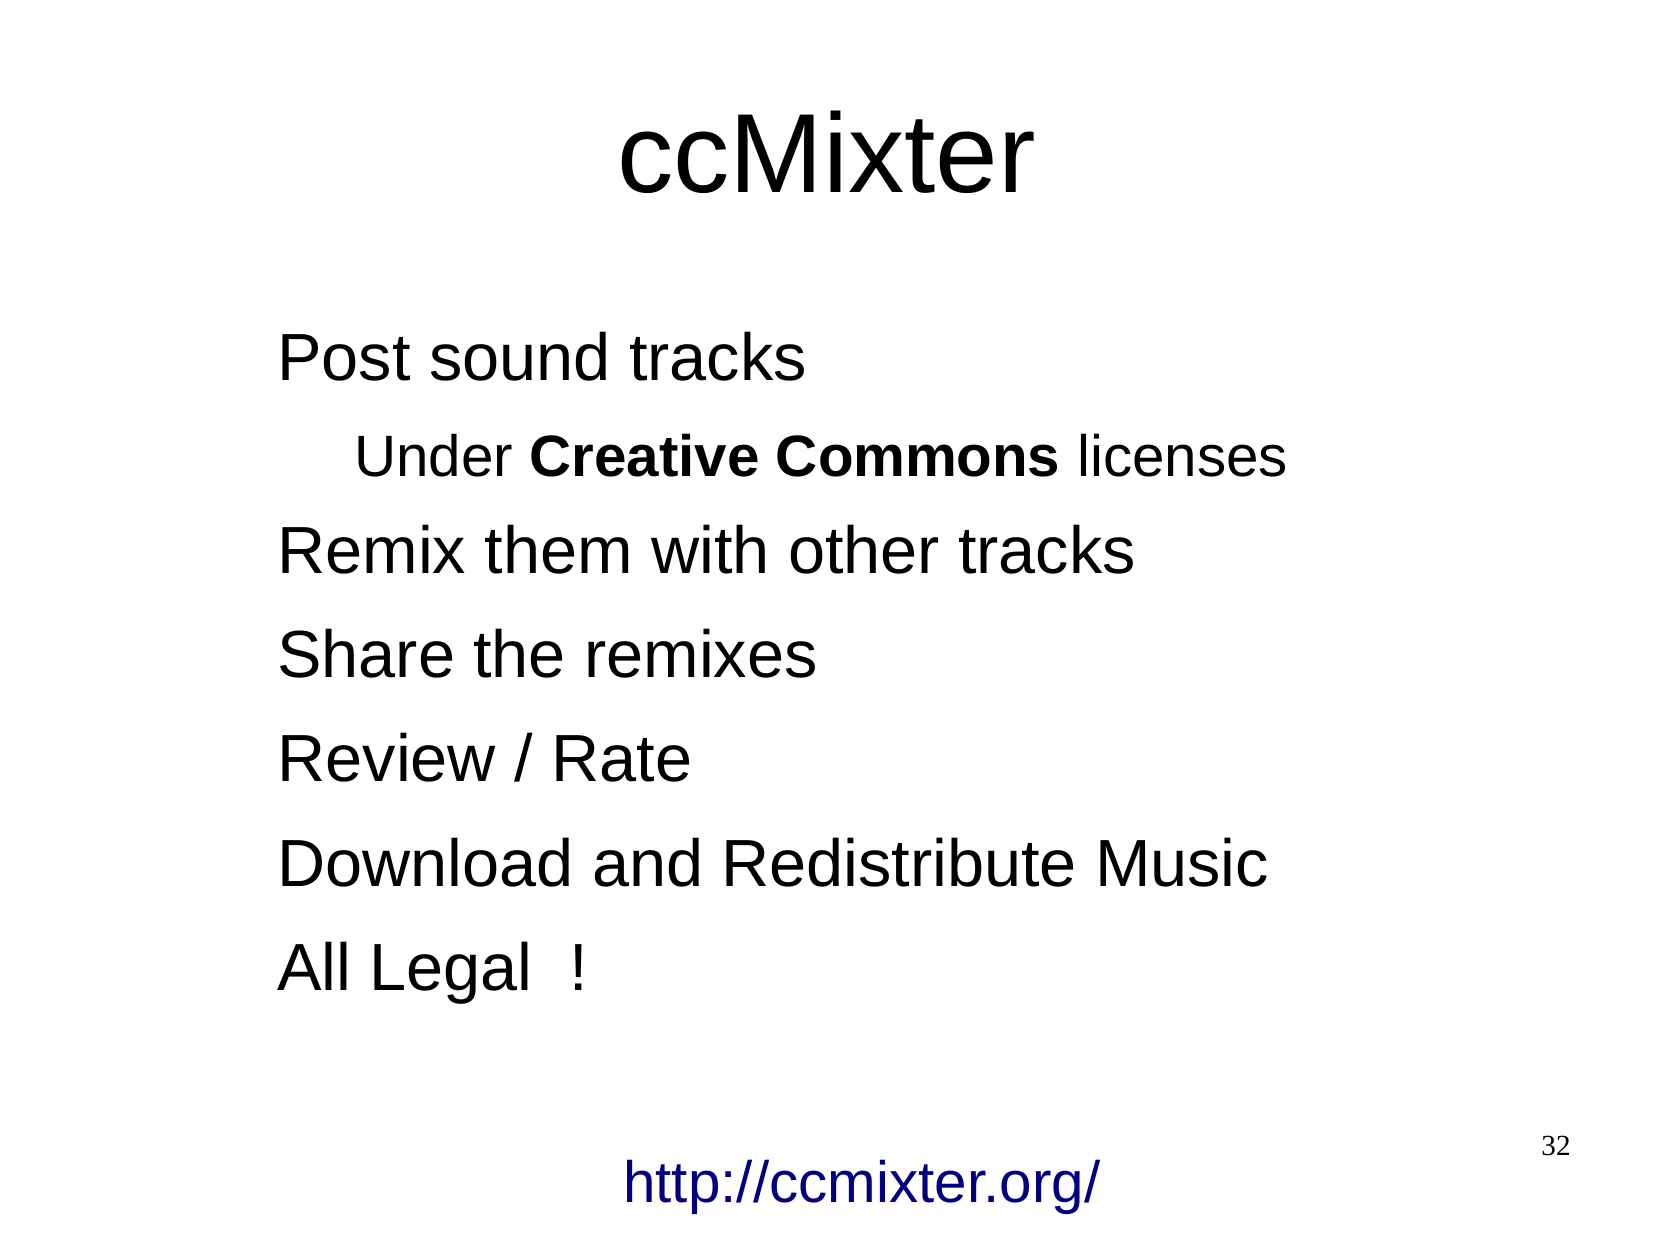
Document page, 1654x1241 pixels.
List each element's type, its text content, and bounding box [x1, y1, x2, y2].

list Post sound tracks Under Creative Commons licenses Remix them with other tracks Share the remixes Review / Rate Download and Redistribute Music All Legal ! [259, 319, 1415, 1051]
text_box http://ccmixter.org/ [457, 1142, 1283, 1223]
title ccMixter [82, 49, 1571, 257]
